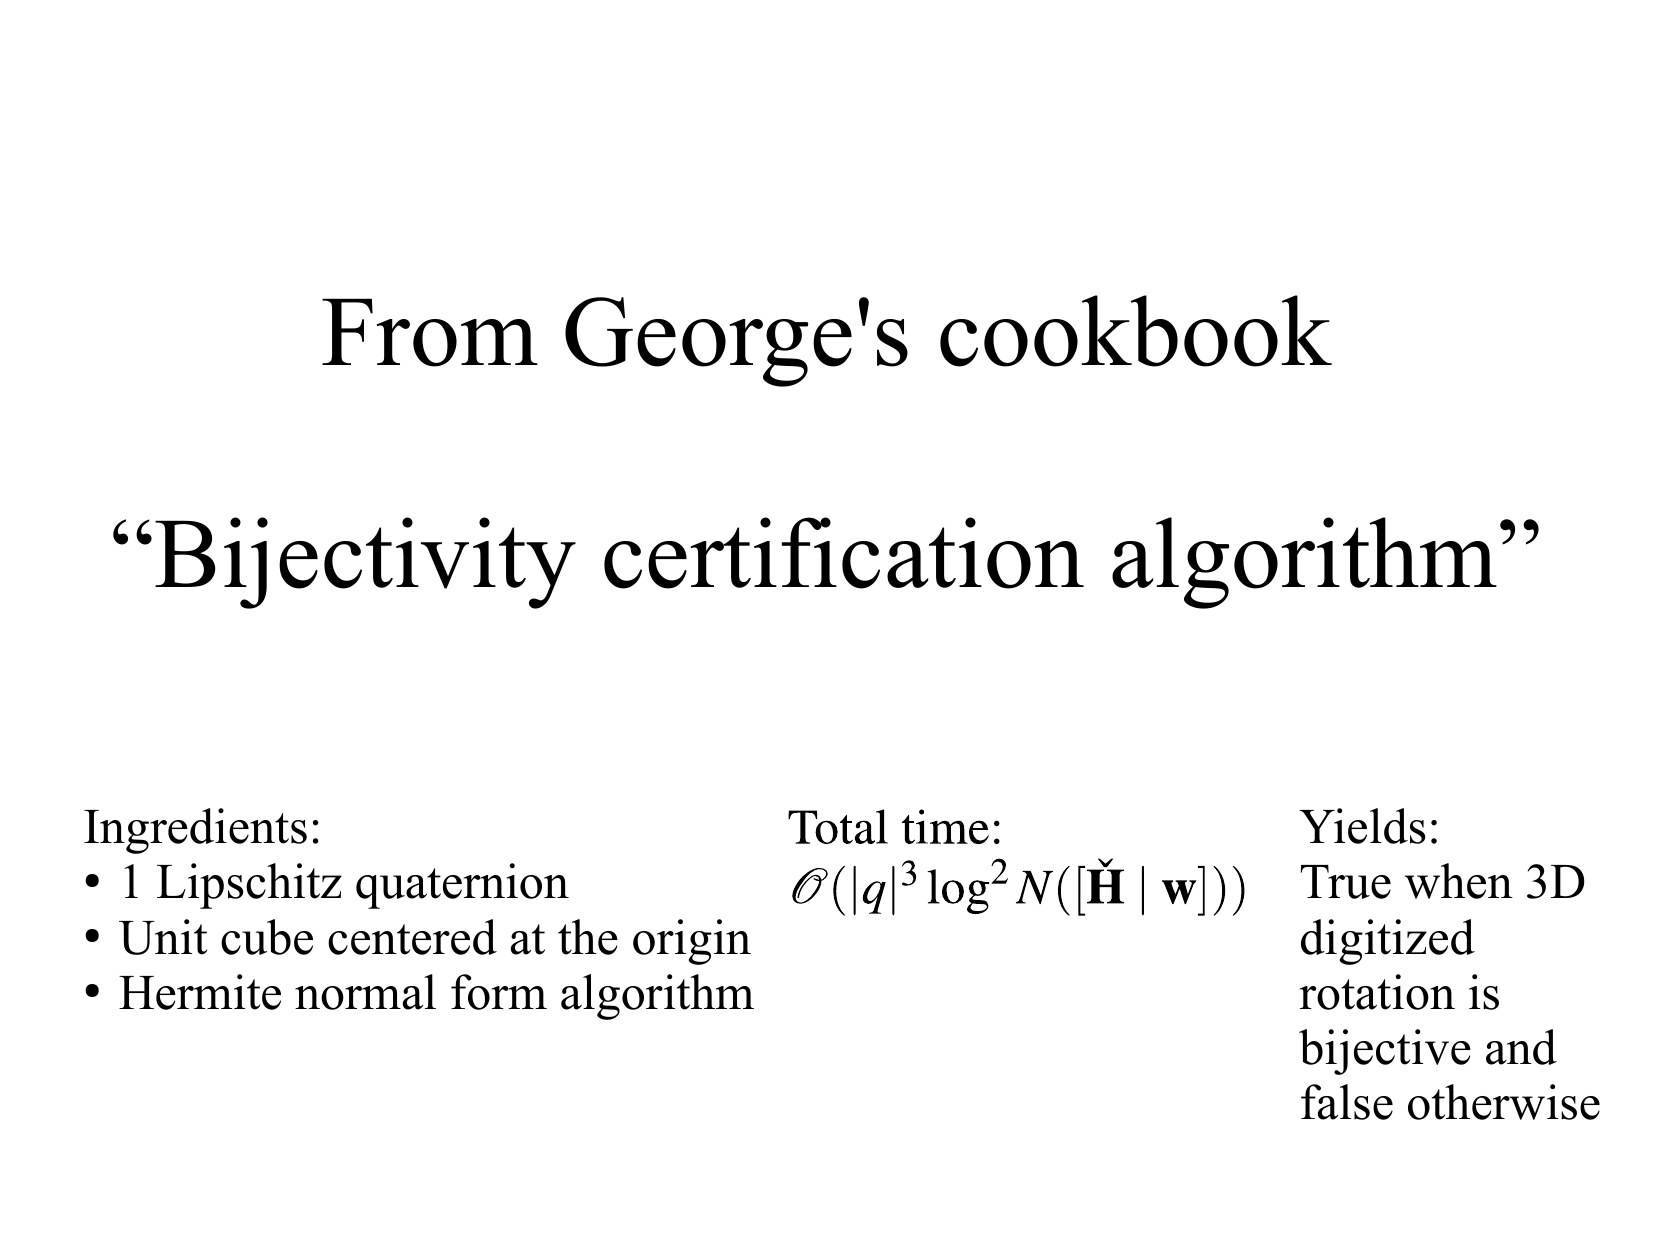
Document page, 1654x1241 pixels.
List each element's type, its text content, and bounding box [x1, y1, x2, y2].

text_box Ingredients: 1 Lipschitz quaternion Unit cube centered at the origin Hermite normal form algorithm [68, 791, 770, 1028]
subtitle From George's cookbook “Bijectivity certification algorithm” [0, 83, 1654, 803]
text_box [787, 809, 1250, 916]
text_box Yields: True when 3D digitized rotation is bijective and false otherwise [1284, 791, 1630, 1139]
